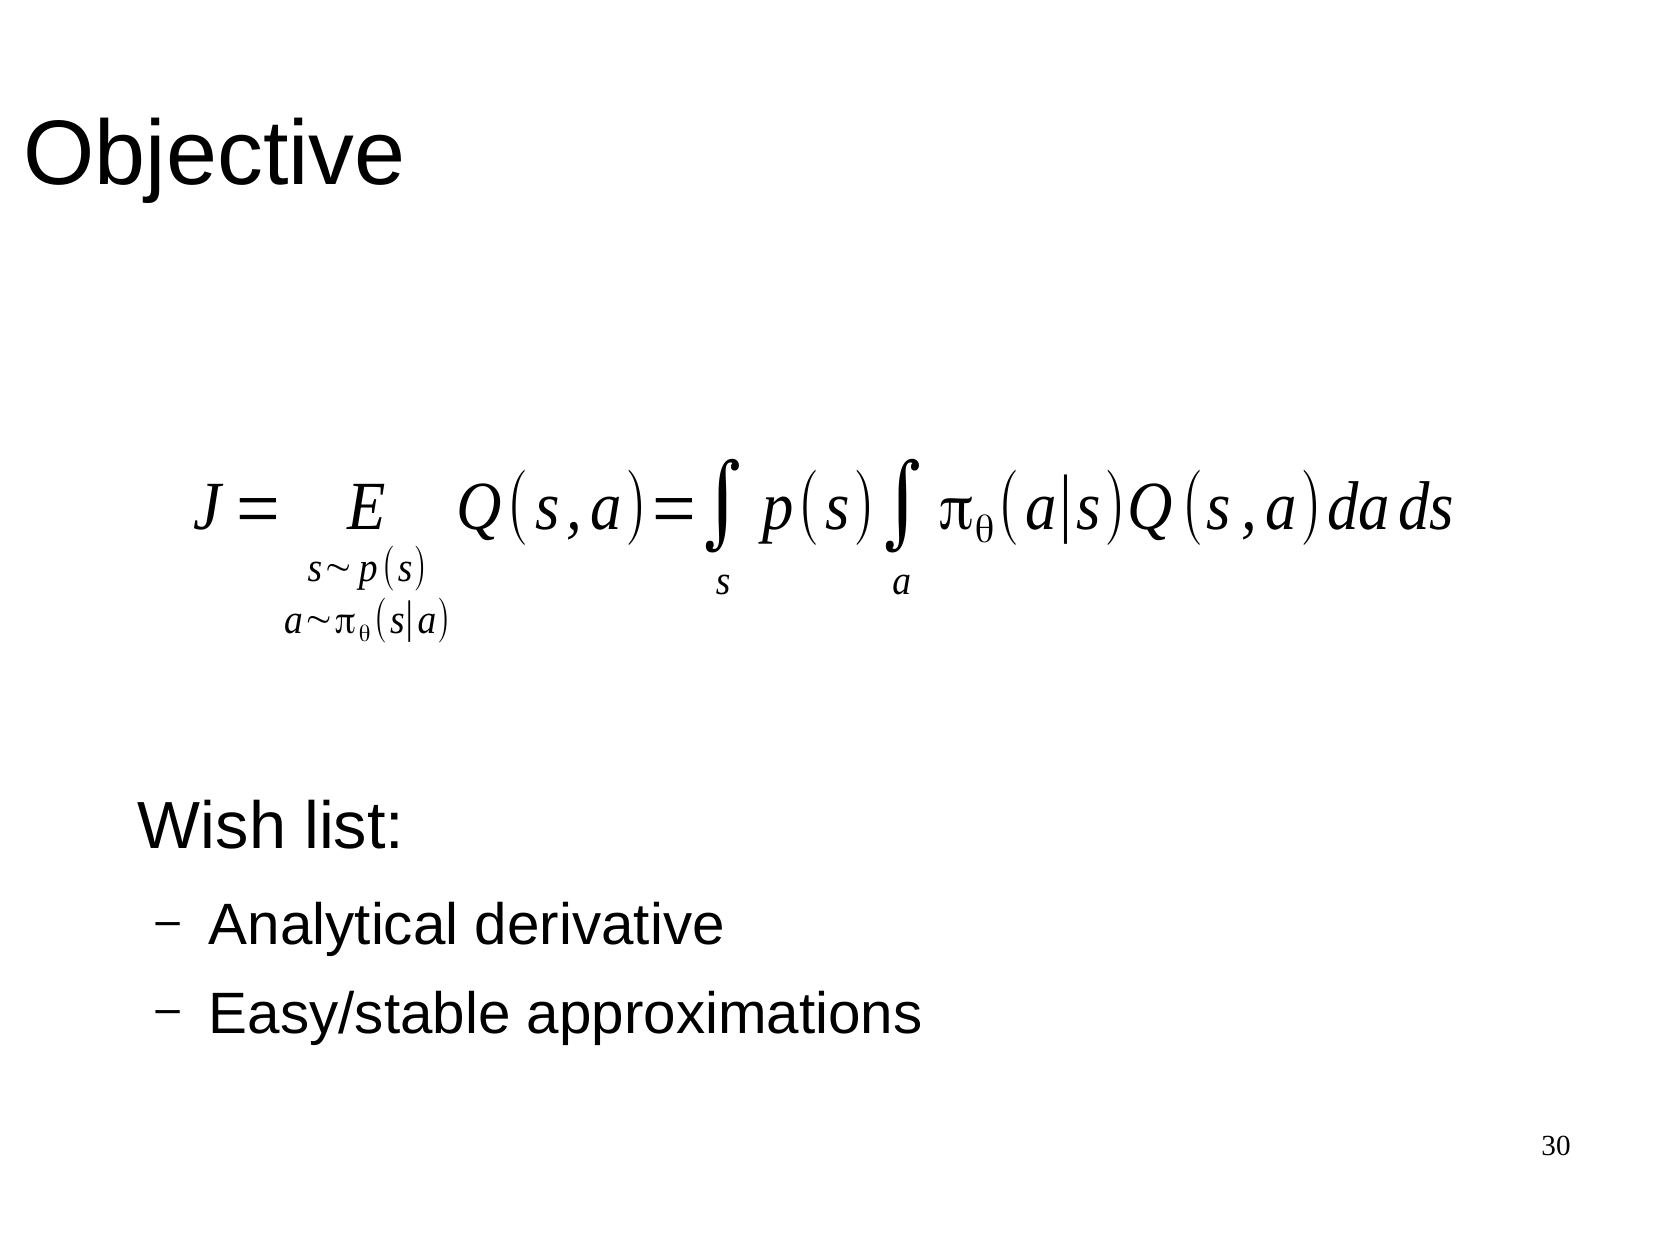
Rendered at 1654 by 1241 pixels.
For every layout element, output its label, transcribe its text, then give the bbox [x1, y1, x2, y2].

title Objective [23, 49, 1512, 257]
list Wish list: Analytical derivative Easy/stable approximations [67, 787, 1165, 1224]
chart [178, 452, 1472, 645]
